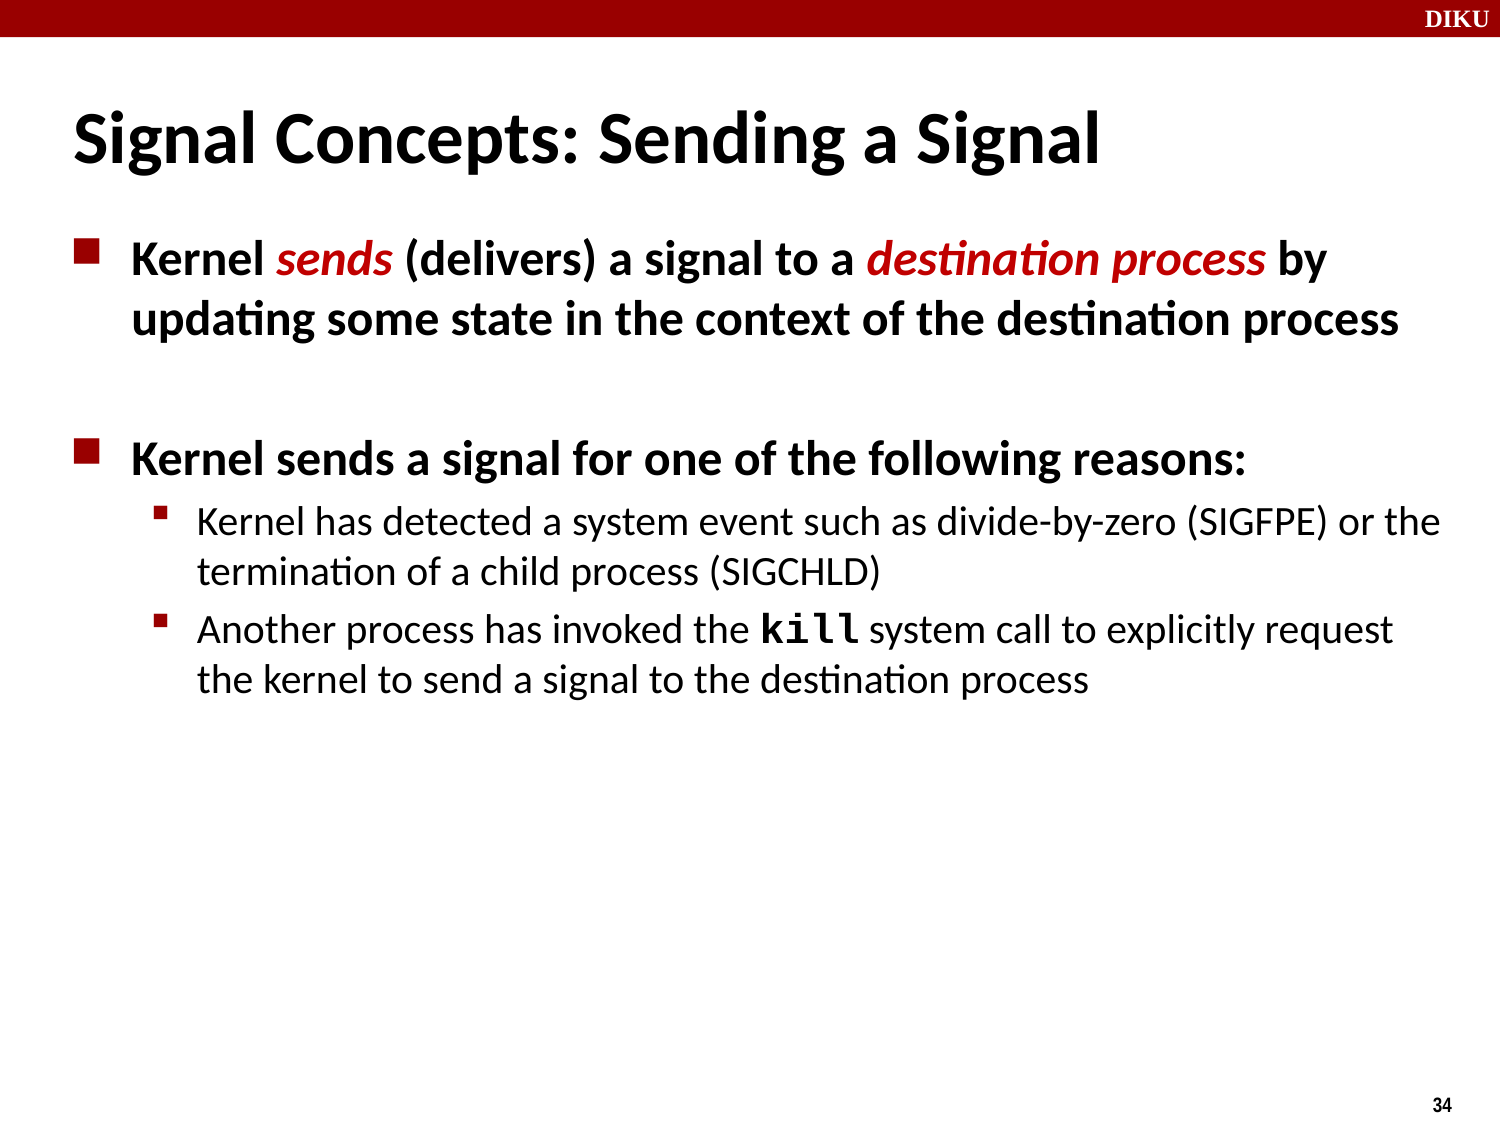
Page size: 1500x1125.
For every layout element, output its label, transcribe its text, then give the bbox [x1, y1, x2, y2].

text_box Signal Concepts: Sending a Signal [58, 71, 1304, 197]
text_box Kernel sends (delivers) a signal to a destination process by updating some state in the context of the destination process Kernel sends a signal for one of the following reasons: Kernel has detected a system event such as divide-by-zero (SIGFPE) or the termination of a child process (SIGCHLD) Another process has invoked the kill system call to explicitly request the kernel to send a signal to the destination process [60, 217, 1463, 988]
